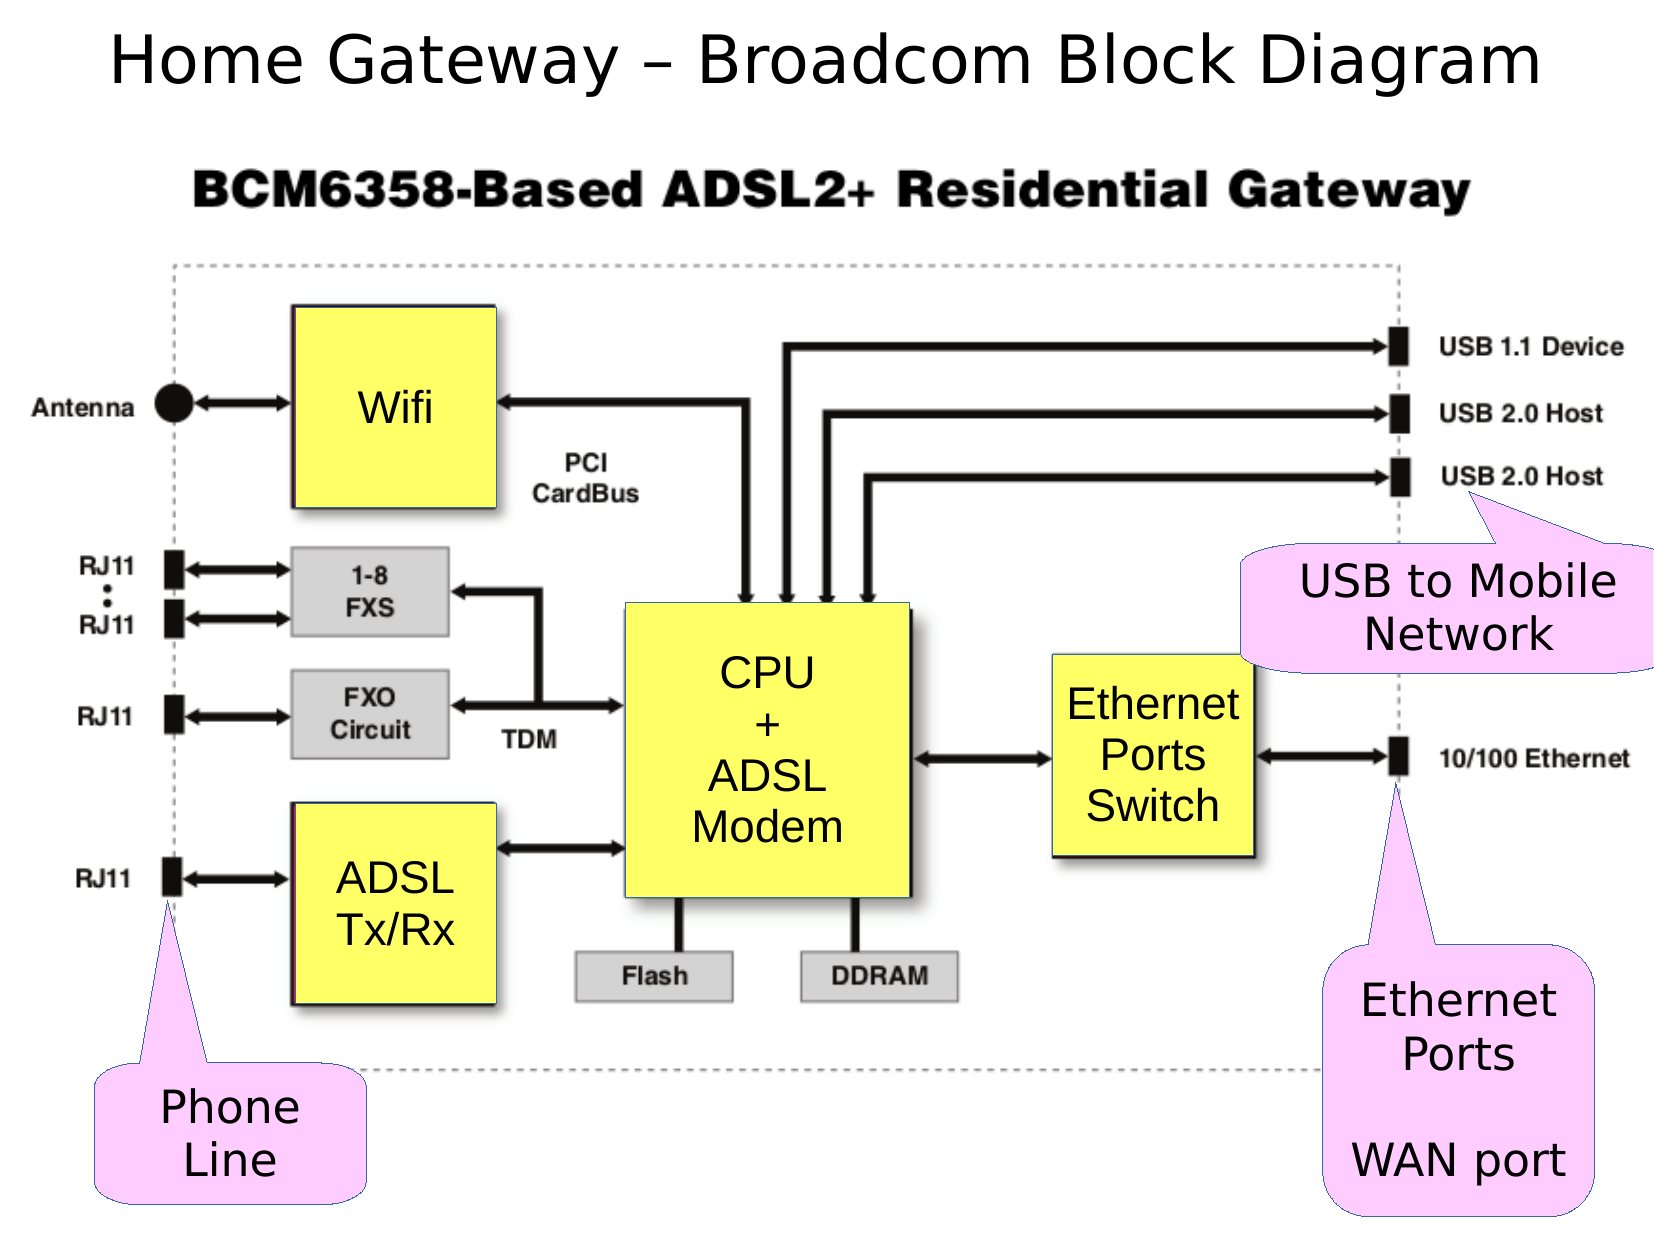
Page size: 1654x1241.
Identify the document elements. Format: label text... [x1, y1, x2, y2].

title Home Gateway – Broadcom Block Diagram [82, 21, 1571, 100]
text_box Wifi [295, 307, 497, 508]
picture [0, 129, 1654, 1111]
text_box ADSL Tx/Rx [295, 803, 497, 1004]
text_box USB to Mobile Network [1240, 491, 1654, 674]
text_box Ethernet Ports Switch [1052, 654, 1254, 856]
text_box CPU + ADSL Modem [625, 602, 910, 898]
text_box Phone Line [94, 900, 367, 1205]
text_box Ethernet Ports WAN port [1322, 782, 1595, 1217]
